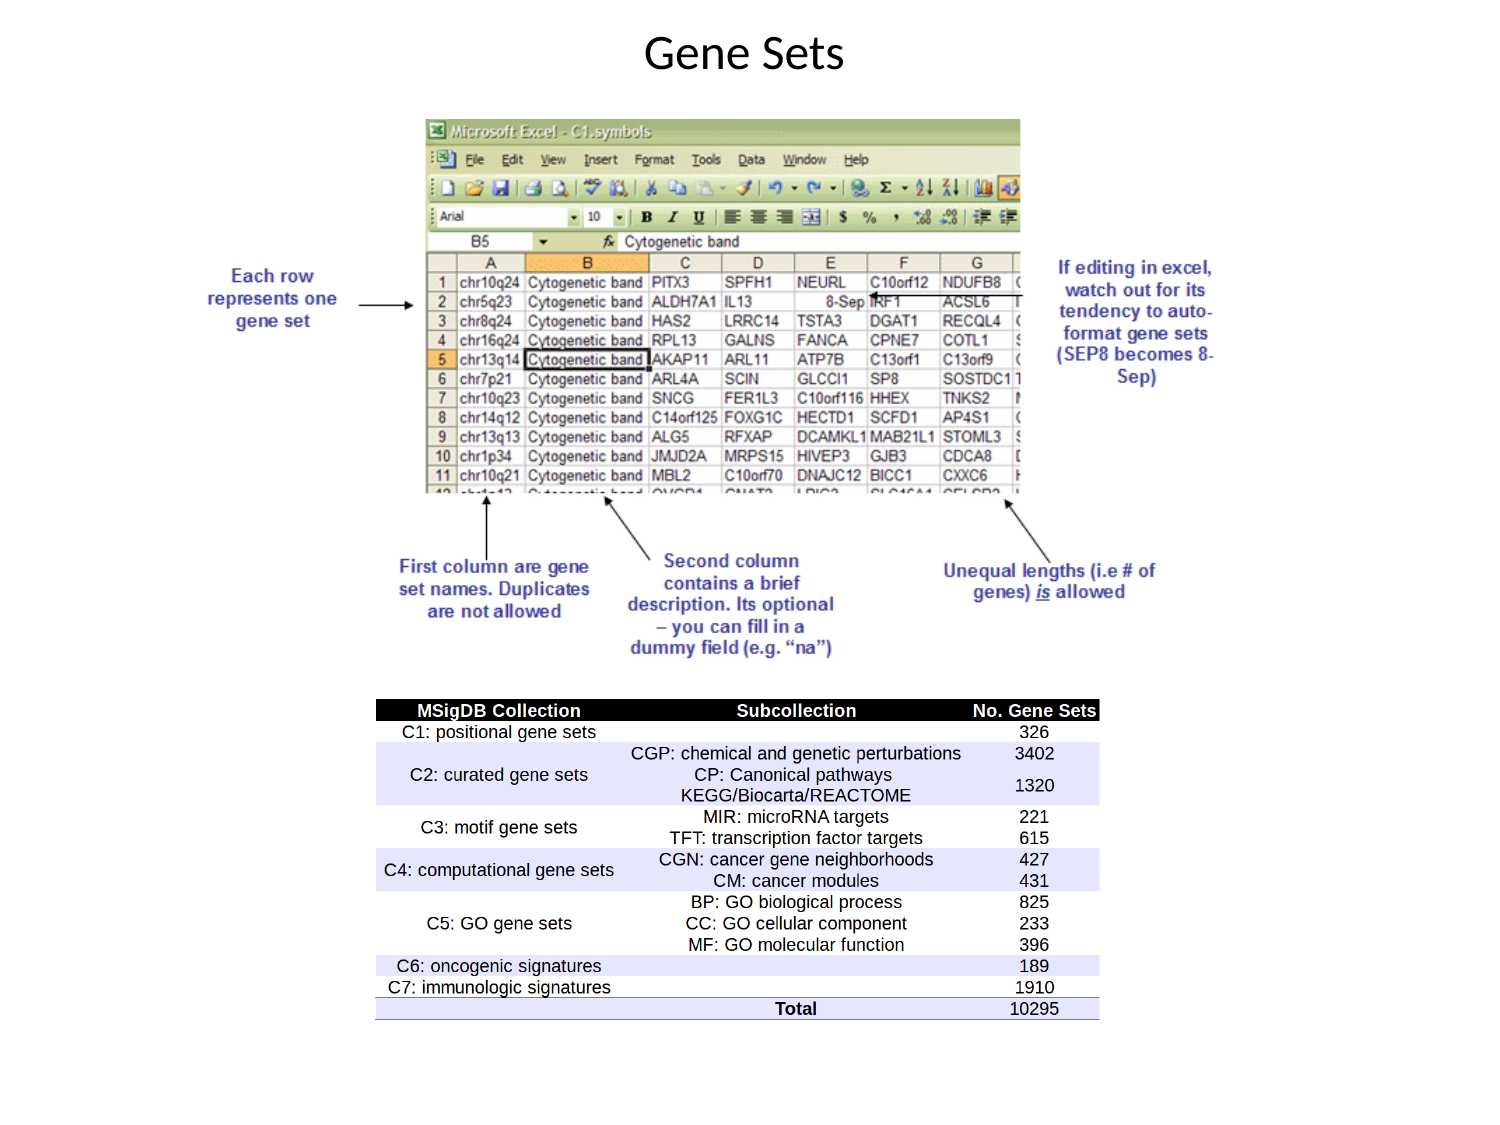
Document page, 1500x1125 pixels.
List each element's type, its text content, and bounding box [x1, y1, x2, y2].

picture [375, 699, 1100, 1024]
title Gene Sets [75, 12, 1425, 88]
picture [174, 119, 1229, 675]
